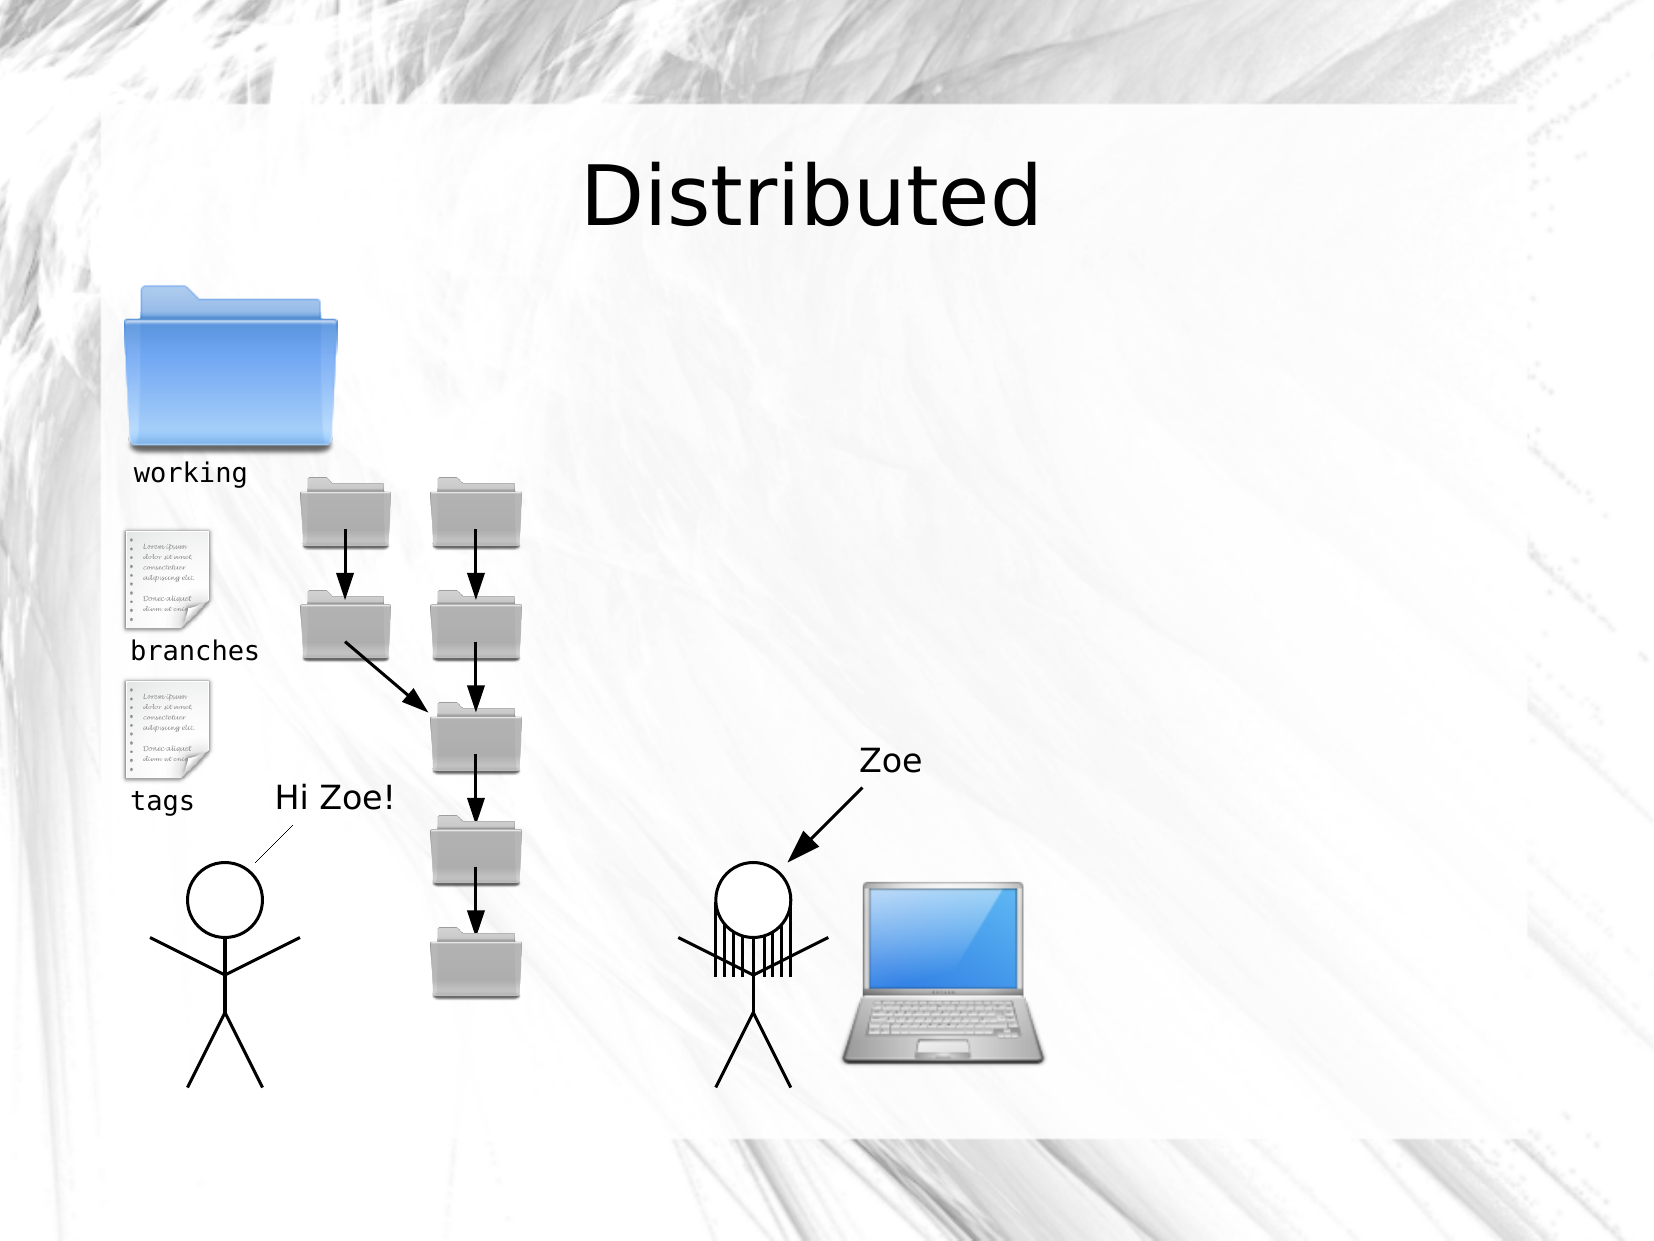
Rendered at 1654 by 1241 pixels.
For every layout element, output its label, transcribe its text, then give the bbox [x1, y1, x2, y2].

text_box Zoe [844, 734, 938, 810]
text_box [715, 862, 791, 938]
text_box tags [115, 777, 259, 826]
title Distributed [118, 112, 1506, 281]
text_box branches [115, 627, 276, 676]
picture [0, 0, 1654, 1241]
text_box working [119, 450, 263, 497]
text_box Hi Zoe! [259, 771, 411, 826]
